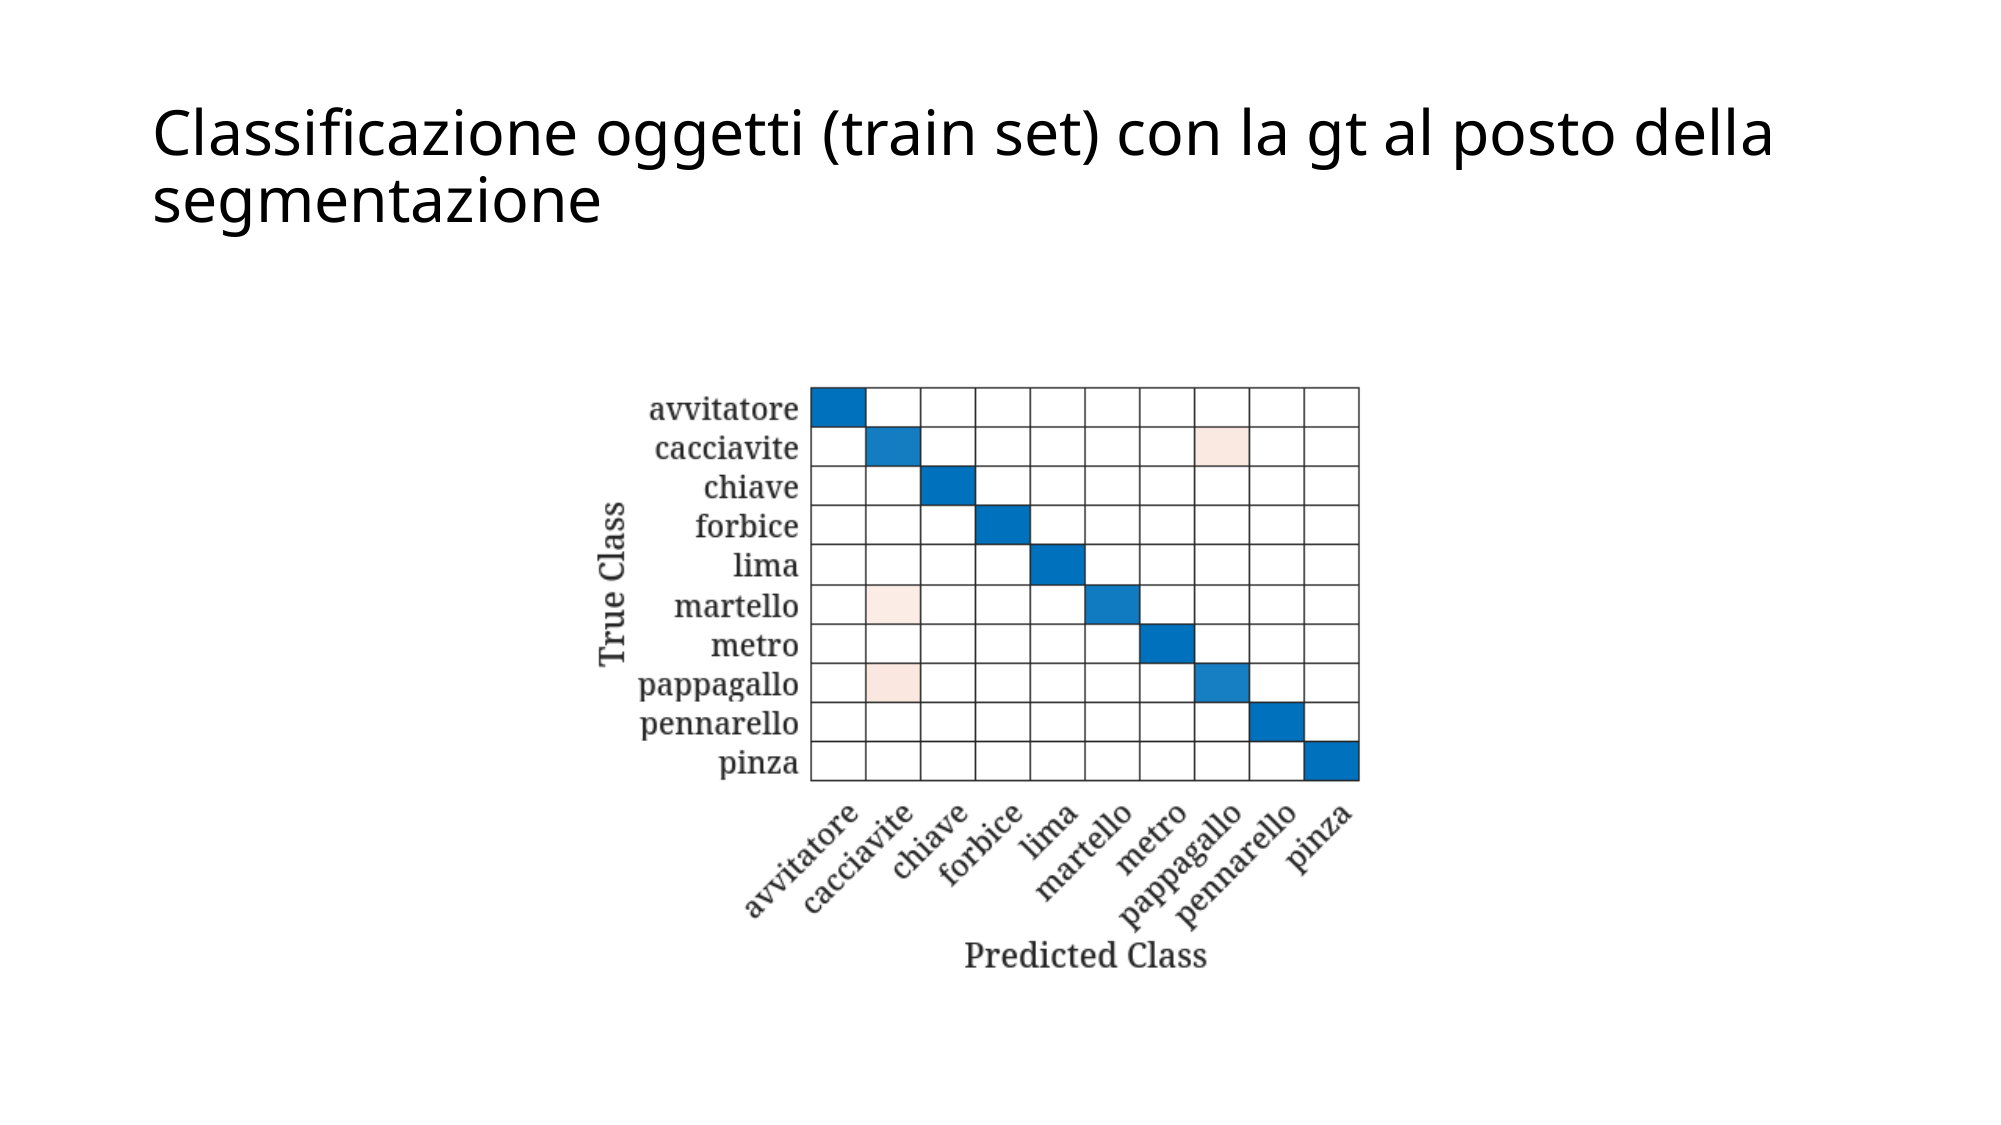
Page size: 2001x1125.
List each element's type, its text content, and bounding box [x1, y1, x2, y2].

picture [593, 342, 1407, 971]
title Classificazione oggetti (train set) con la gt al posto della segmentazione [137, 59, 1863, 278]
